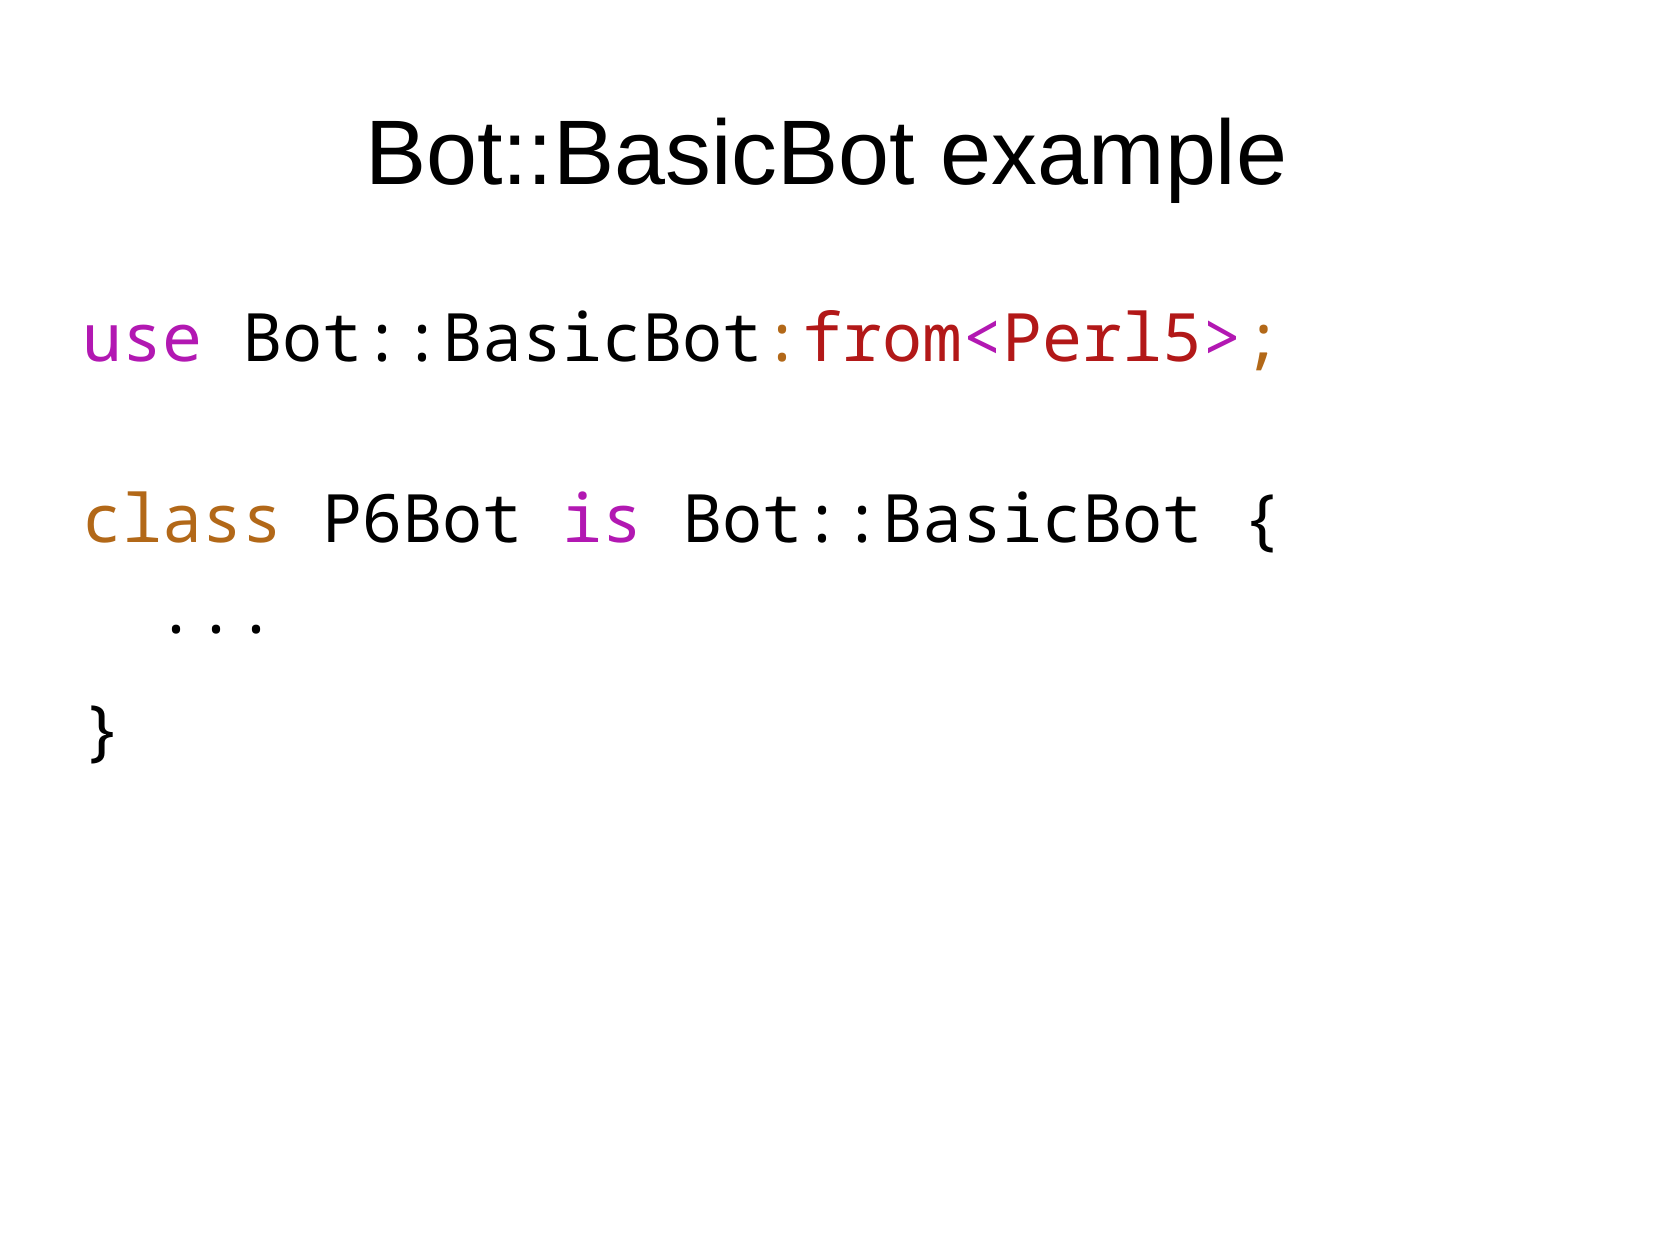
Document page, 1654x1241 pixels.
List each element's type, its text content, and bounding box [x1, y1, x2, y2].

title Bot::BasicBot example [82, 49, 1571, 257]
list use Bot::BasicBot:from<Perl5>; class P6Bot is Bot::BasicBot { ... } [82, 290, 1571, 1010]
